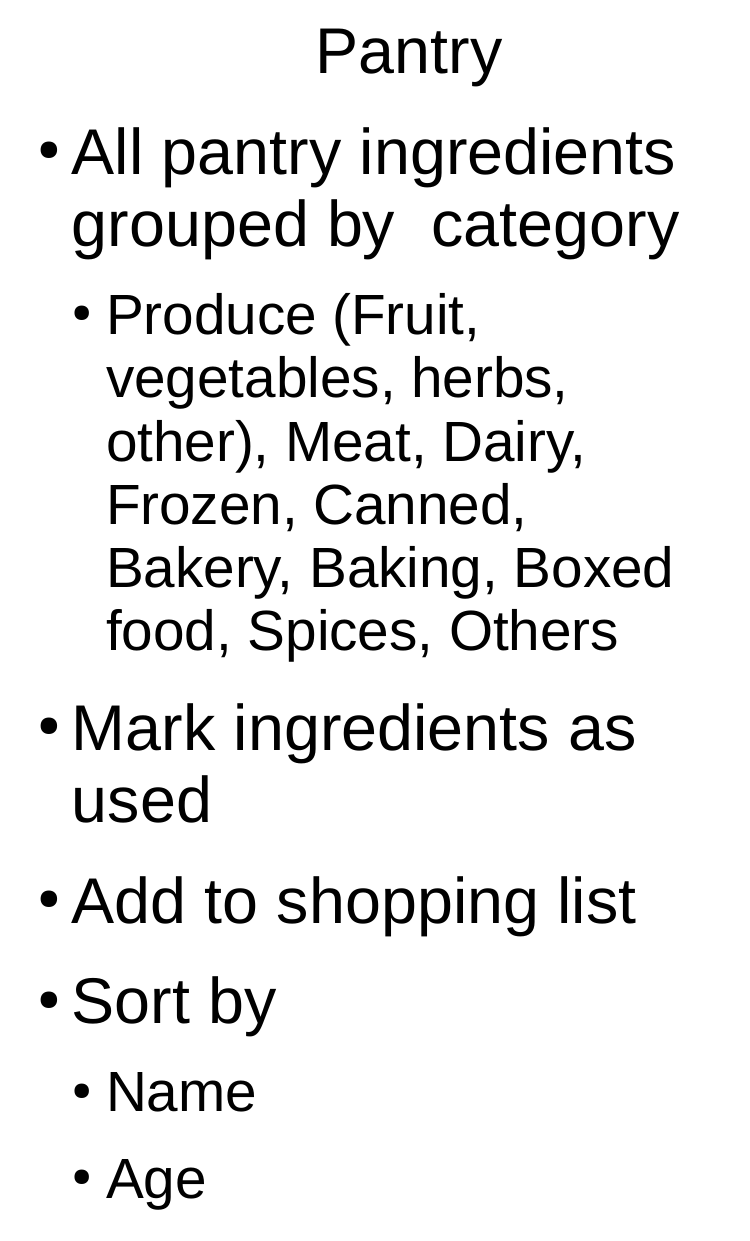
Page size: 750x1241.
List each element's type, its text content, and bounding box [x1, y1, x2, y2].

list Pantry All pantry ingredients grouped by category Produce (Fruit, vegetables, herbs, other), Meat, Dairy, Frozen, Canned, Bakery, Baking, Boxed food, Spices, Others Mark ingredients as used Add to shopping list Sort by Name Age [37, 15, 713, 1216]
